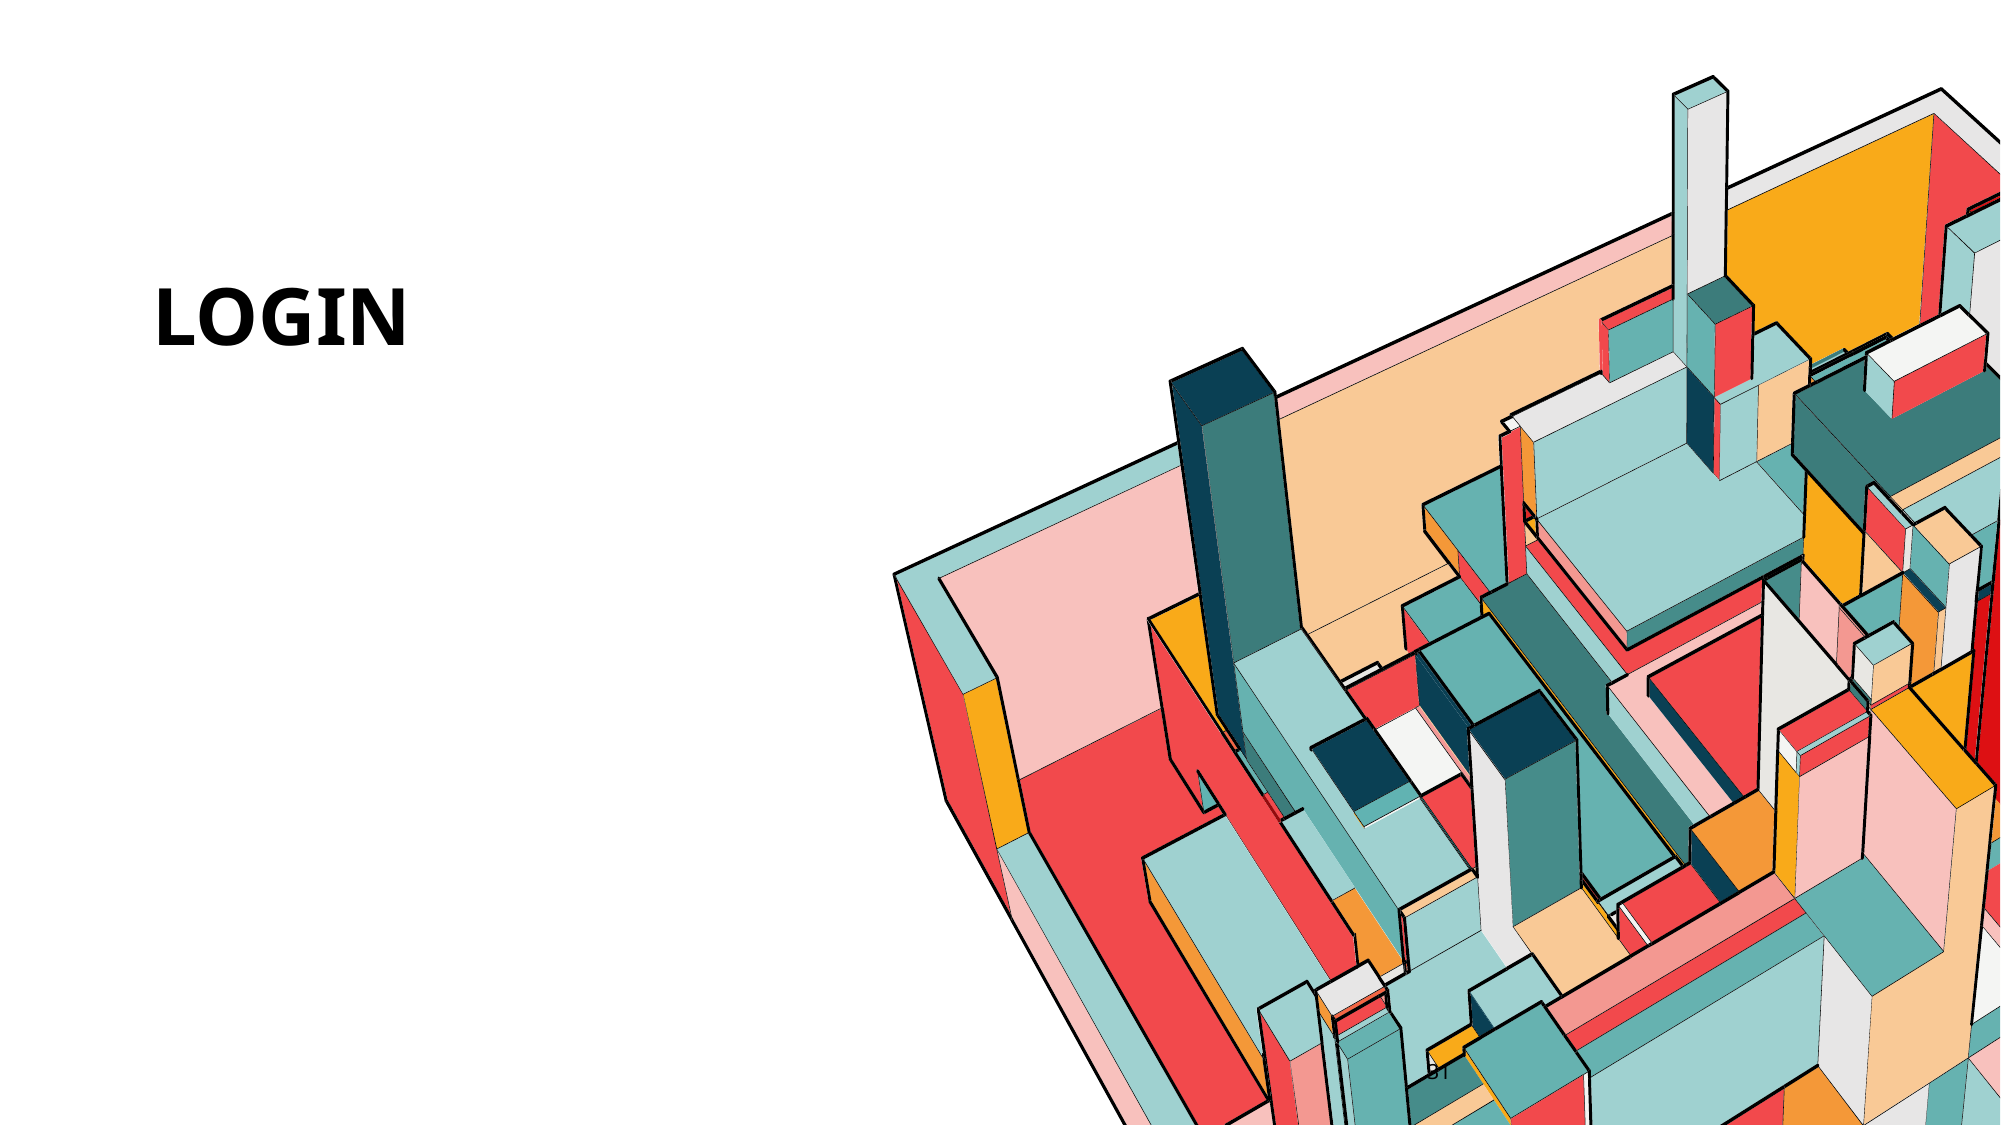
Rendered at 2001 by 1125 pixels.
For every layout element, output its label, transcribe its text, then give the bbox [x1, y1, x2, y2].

text_box 19 [1412, 1042, 1863, 1103]
title login [137, 211, 813, 429]
